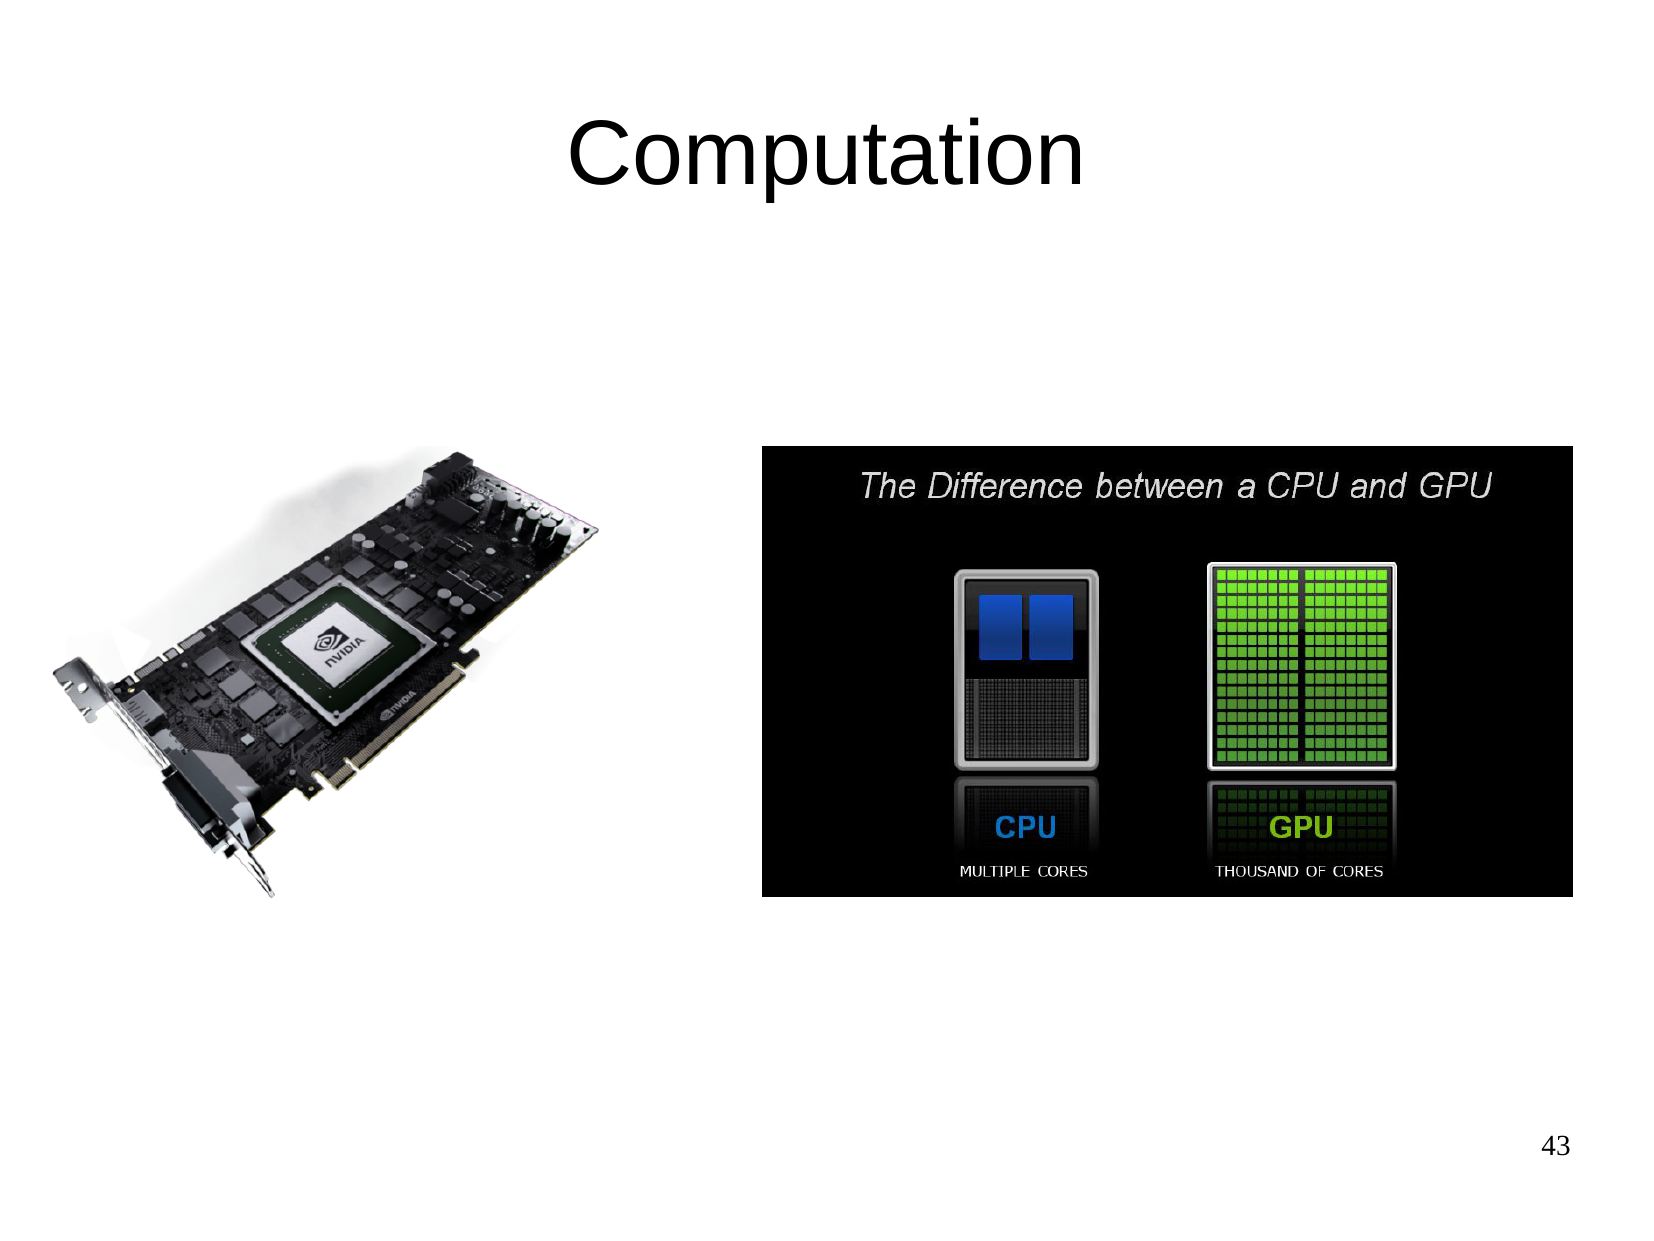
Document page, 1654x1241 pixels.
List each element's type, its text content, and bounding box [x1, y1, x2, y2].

picture [43, 446, 599, 898]
picture [762, 446, 1573, 897]
title Computation [82, 49, 1571, 257]
